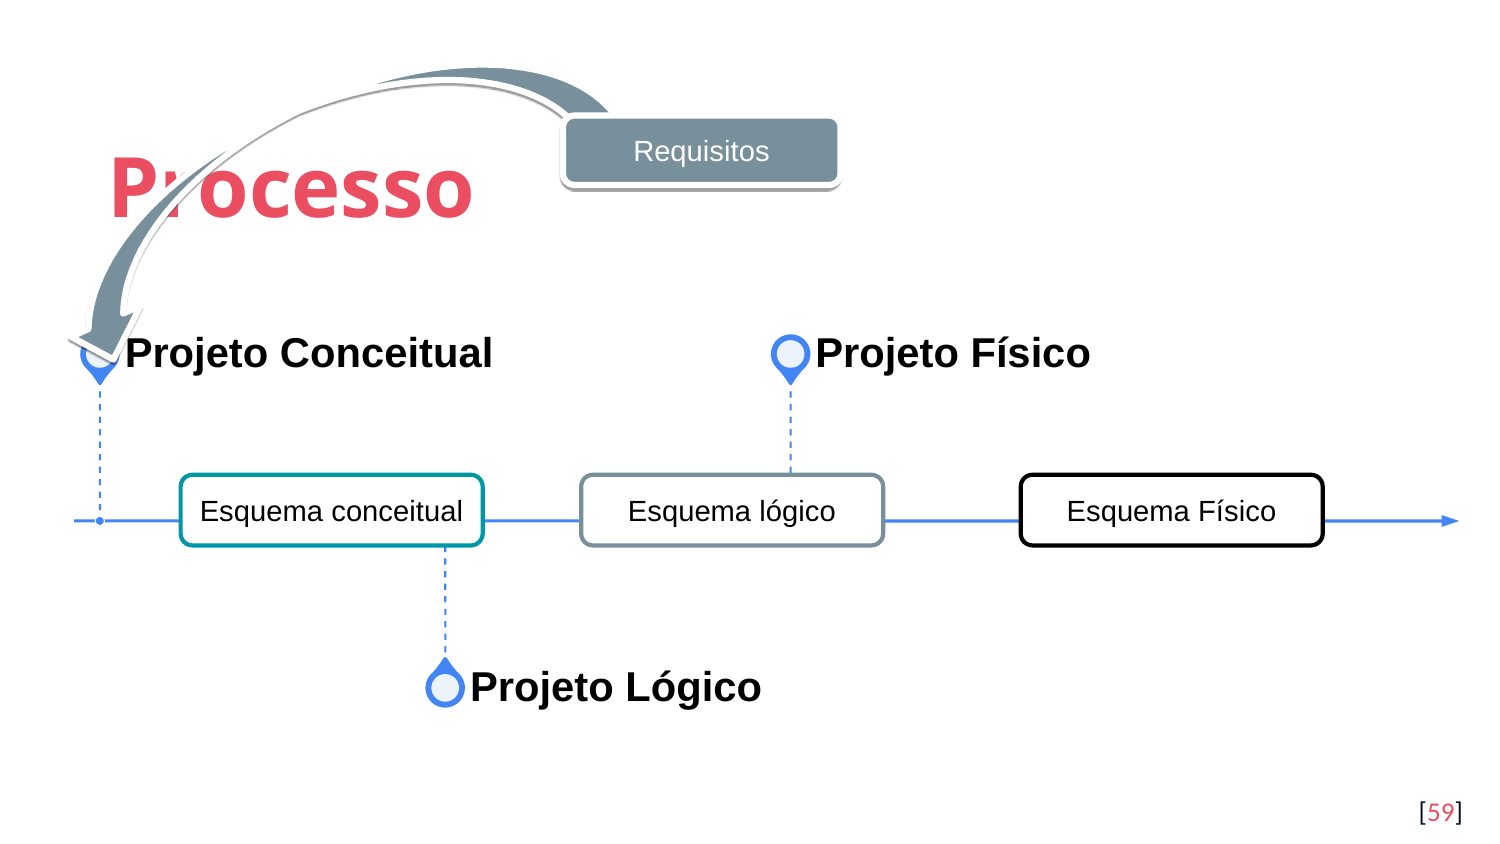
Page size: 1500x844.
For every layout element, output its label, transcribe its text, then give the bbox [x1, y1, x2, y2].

text_box Projeto Lógico [470, 662, 1046, 713]
text_box [71, 64, 615, 381]
text_box [427, 661, 463, 706]
text_box Projeto Conceitual [124, 328, 700, 379]
text_box Esquema conceitual [180, 474, 483, 546]
text_box Requisitos [562, 115, 841, 185]
text_box Esquema Físico [1020, 474, 1323, 546]
slide_number [59] [1403, 779, 1494, 844]
text_box Processo [92, 104, 310, 243]
text_box Esquema lógico [581, 474, 884, 546]
text_box Processo [146, 104, 1408, 243]
text_box Projeto Físico [815, 328, 1391, 379]
text_box [773, 336, 809, 381]
text_box [74, 516, 180, 526]
